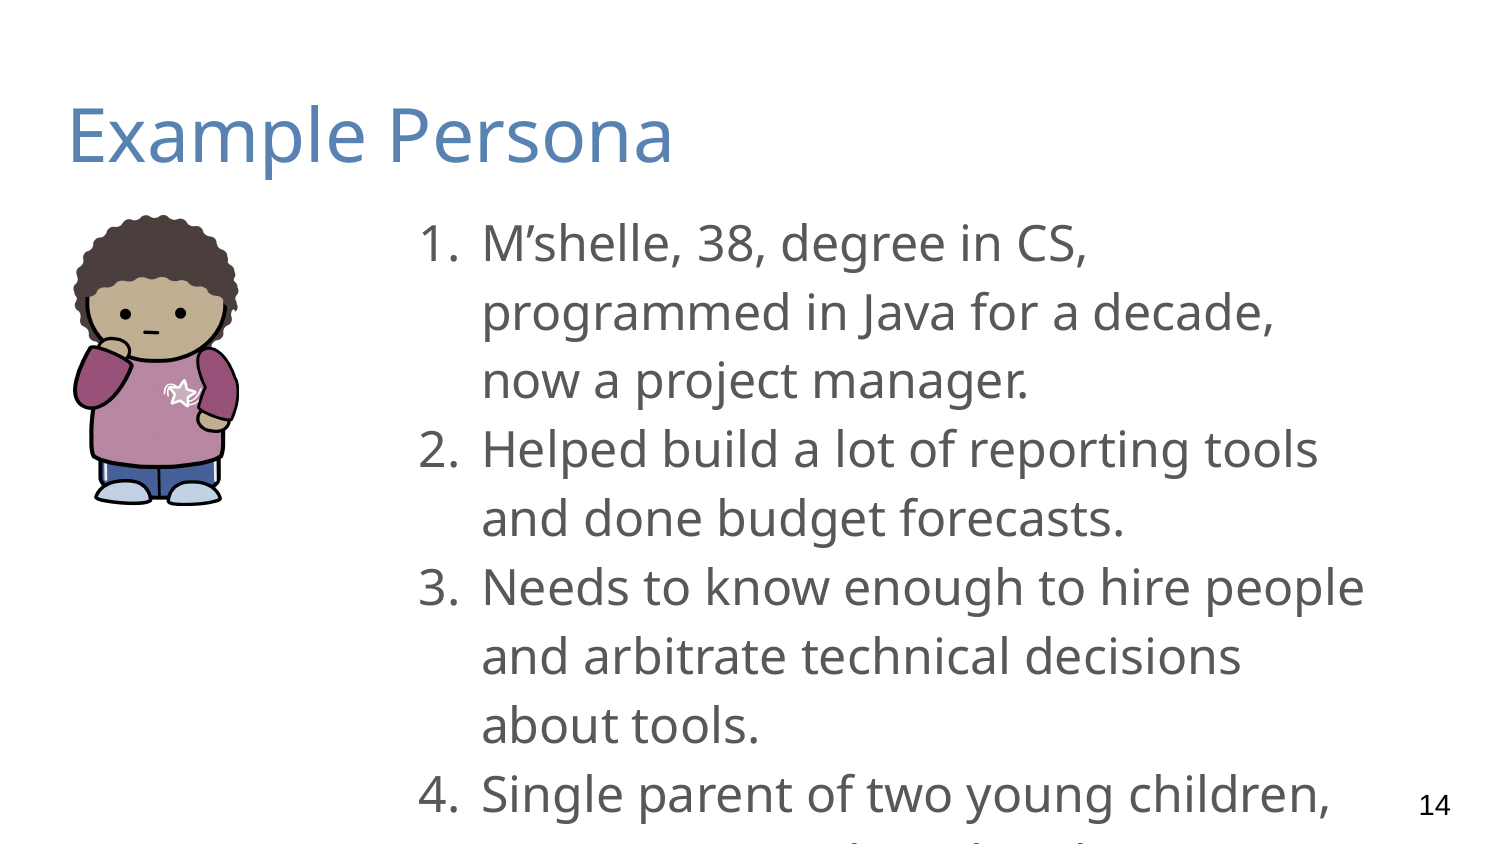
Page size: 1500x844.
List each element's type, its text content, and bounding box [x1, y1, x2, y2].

title Example Persona [51, 72, 1449, 167]
picture [73, 215, 239, 506]
list M’shelle, 38, degree in CS, programmed in Java for a decade, now a project manager. Helped build a lot of reporting tools and done budget forecasts. Needs to know enough to hire people and arbitrate technical decisions about tools. Single parent of two young children, so evenings and weekends are spoken for. [391, 187, 1390, 756]
